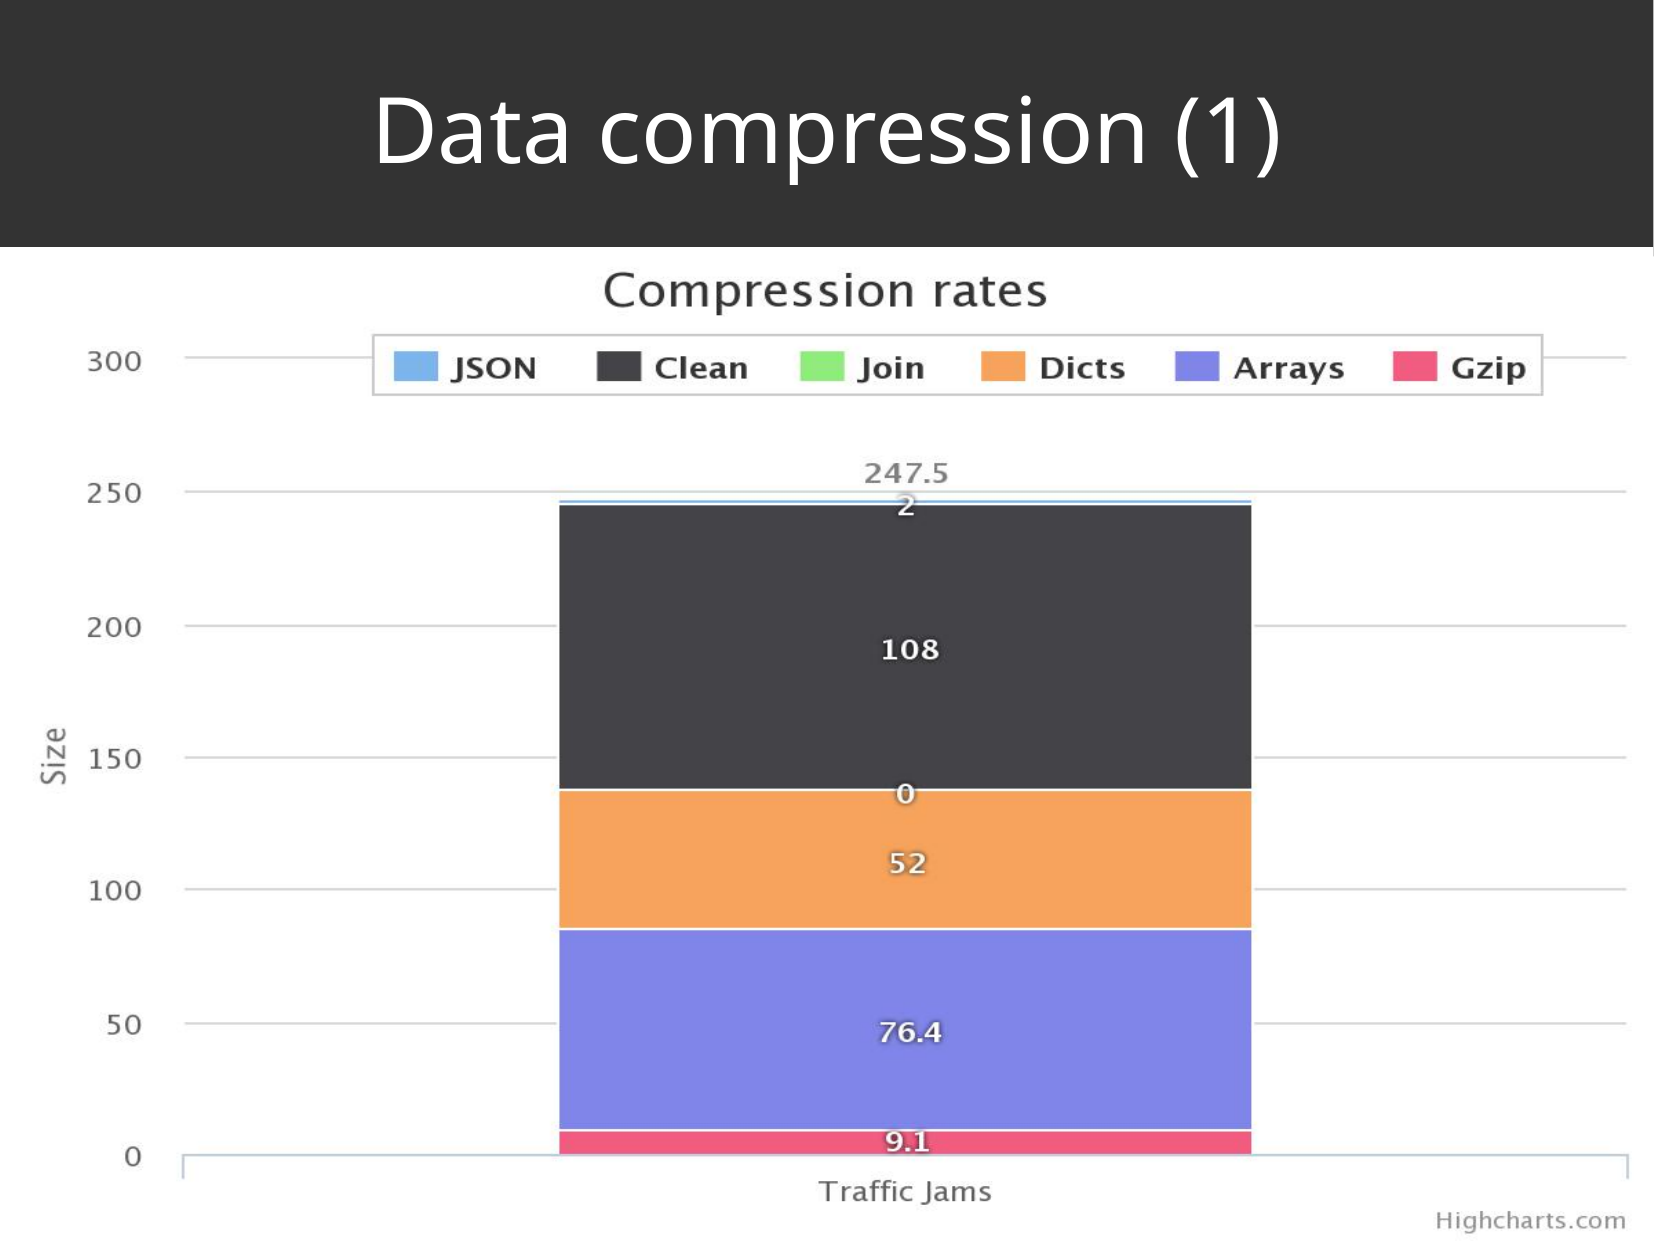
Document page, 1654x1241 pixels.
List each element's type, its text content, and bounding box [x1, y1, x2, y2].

picture [0, 247, 1654, 1241]
title Data compression (1) [0, 0, 1654, 247]
